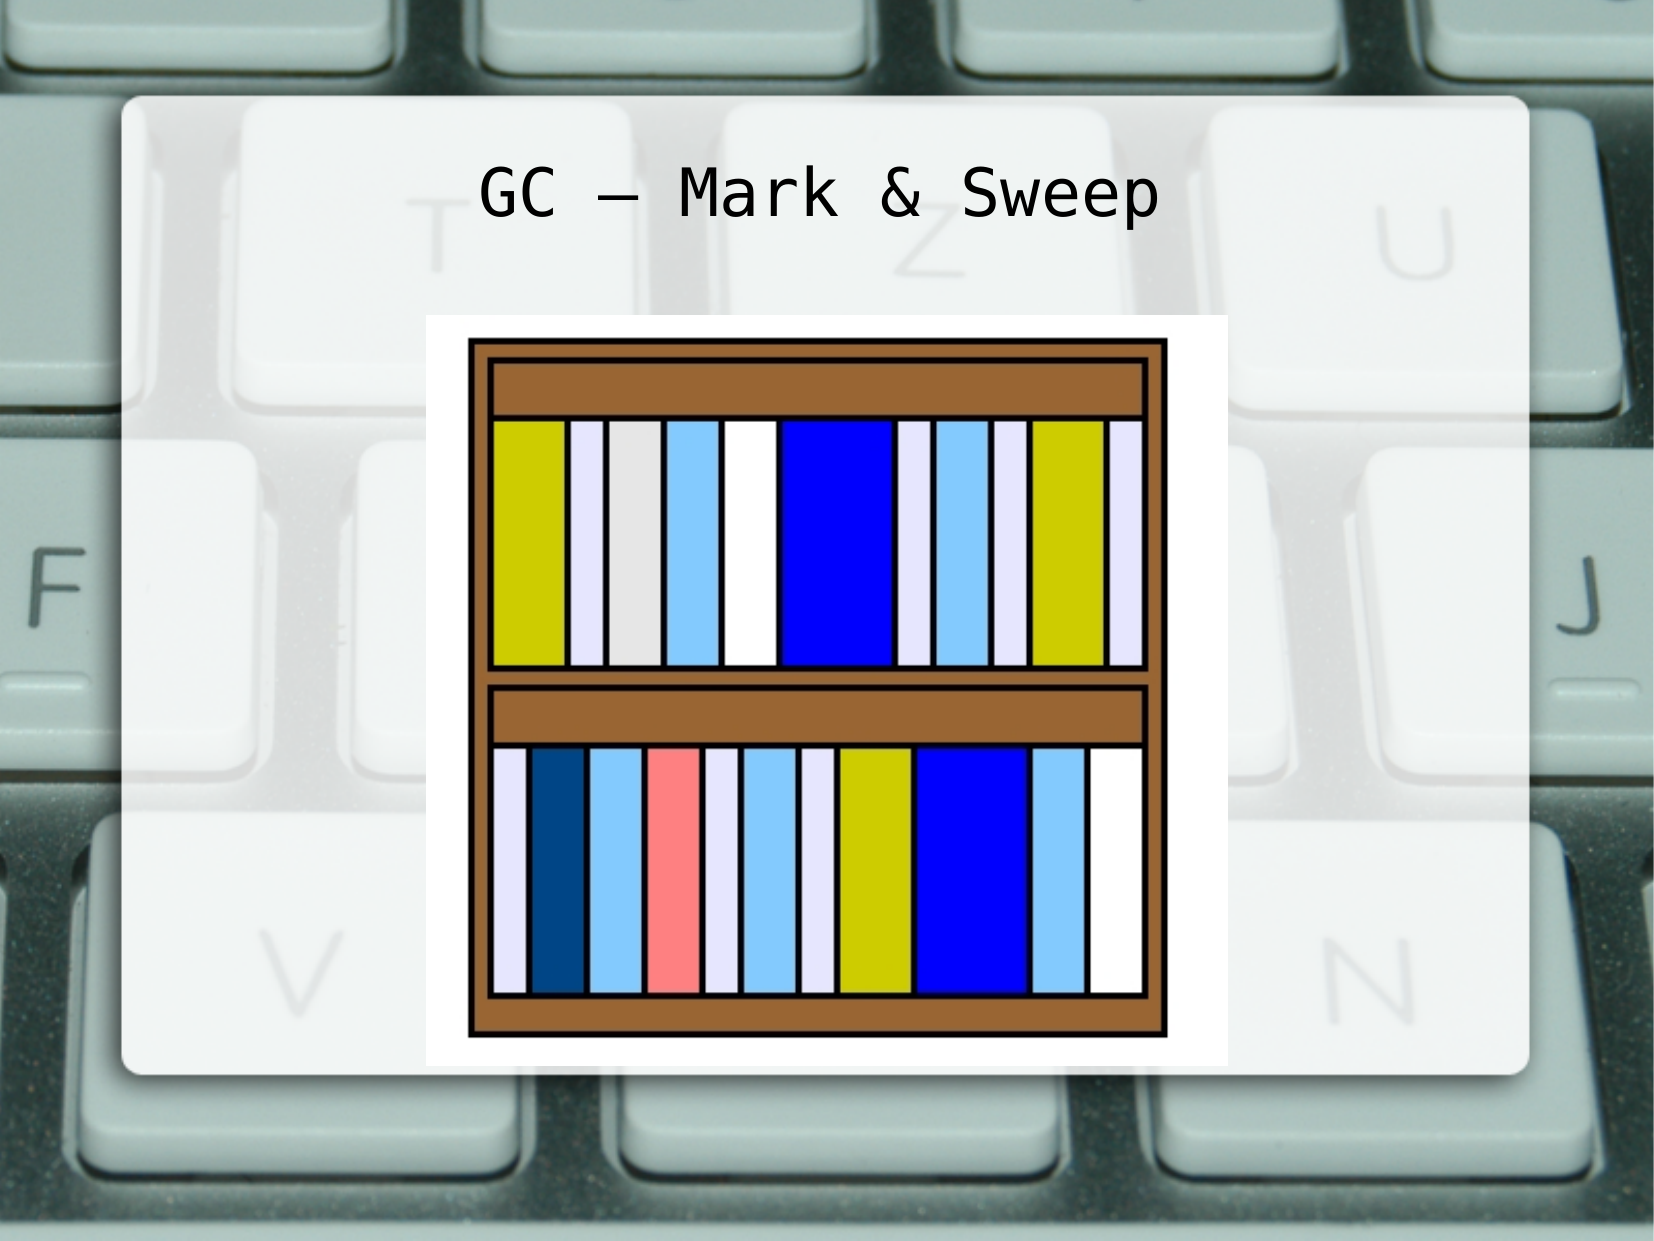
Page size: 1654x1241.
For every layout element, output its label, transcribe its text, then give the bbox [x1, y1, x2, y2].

title GC – Mark & Sweep [135, 117, 1506, 271]
picture [0, 0, 1654, 1241]
